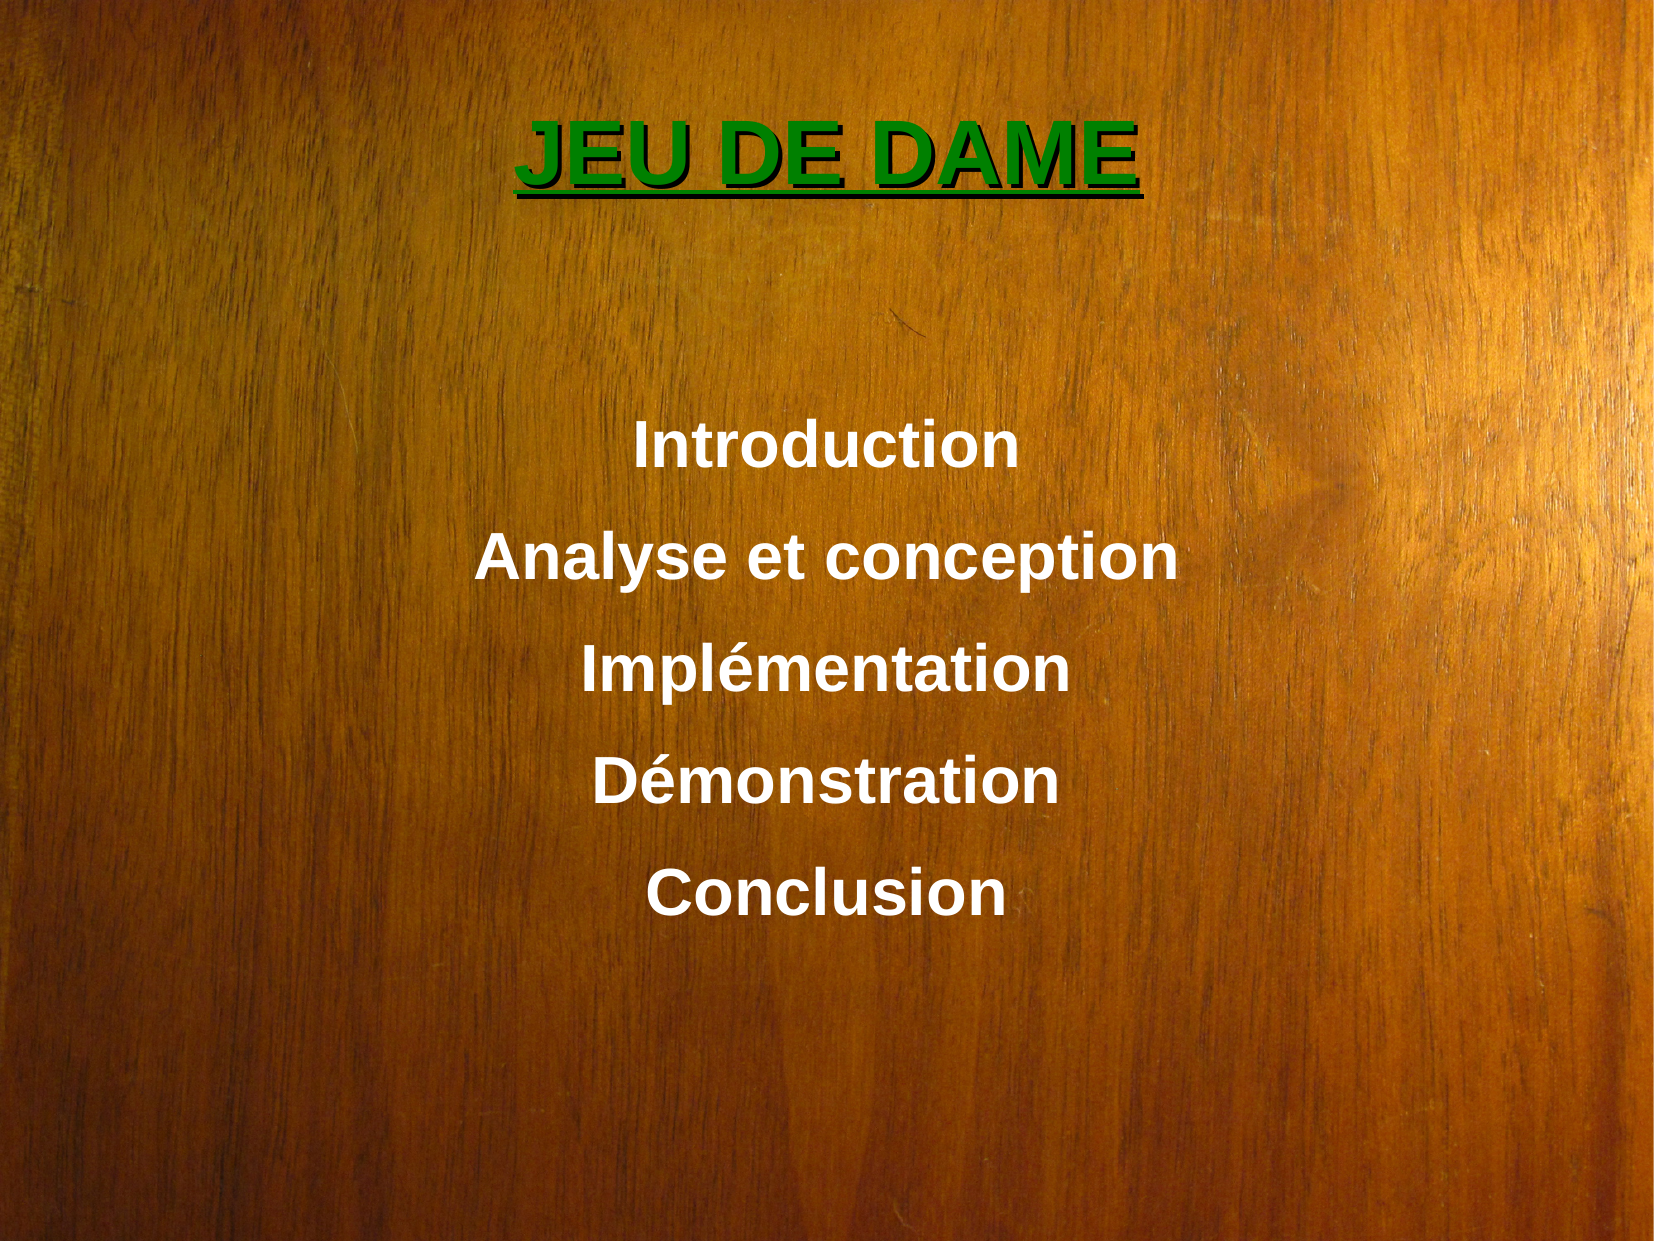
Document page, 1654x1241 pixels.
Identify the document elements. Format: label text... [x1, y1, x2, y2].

subtitle Introduction Analyse et conception Implémentation Démonstration Conclusion [82, 290, 1571, 1010]
title JEU DE DAME [82, 49, 1571, 257]
picture [0, 0, 1654, 1241]
